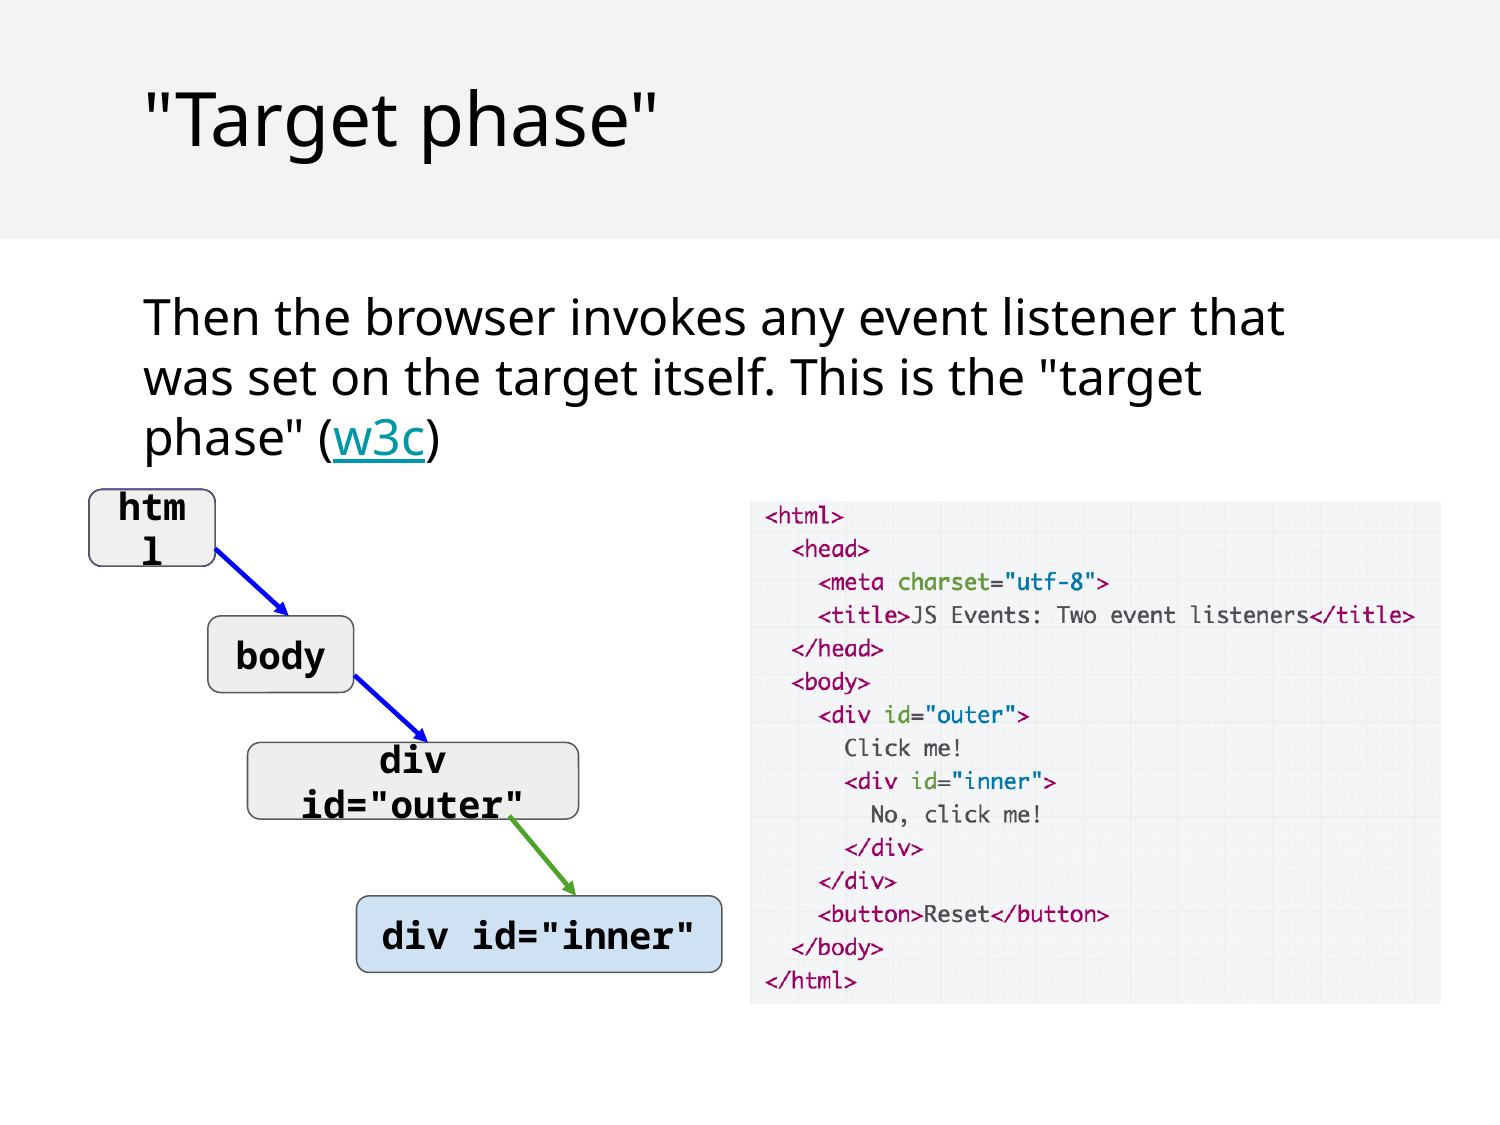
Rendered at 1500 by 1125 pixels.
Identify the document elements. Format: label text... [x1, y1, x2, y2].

text_box body [207, 615, 354, 693]
text_box div id="outer" [247, 742, 579, 820]
text_box Then the browser invokes any event listener that was set on the target itself. This is the "target phase" (w3c) [128, 269, 1372, 490]
title "Target phase" [128, 56, 1372, 183]
text_box div id="inner" [356, 895, 722, 973]
picture [750, 501, 1441, 1004]
text_box html [88, 489, 216, 567]
